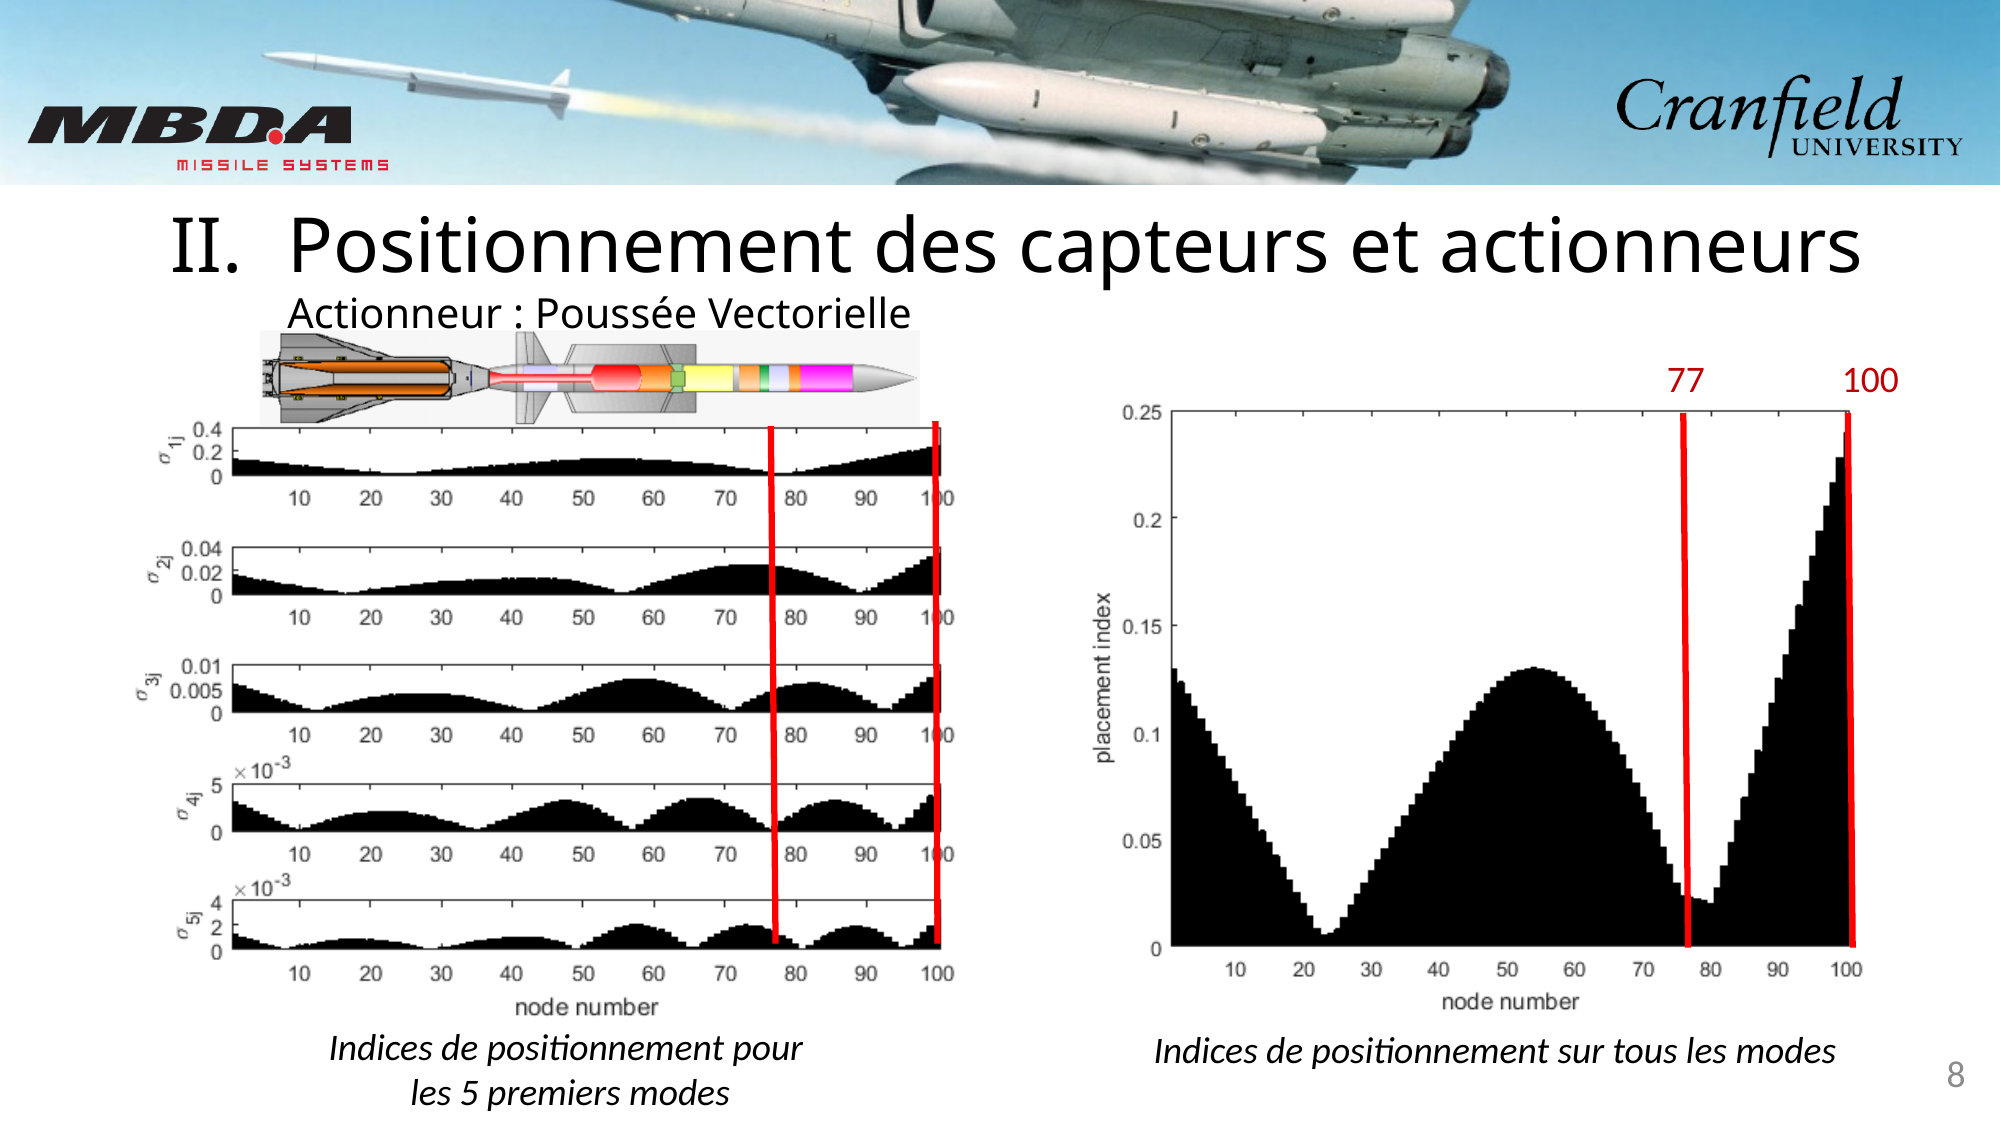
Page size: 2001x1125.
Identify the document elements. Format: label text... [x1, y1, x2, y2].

text_box Indices de positionnement sur tous les modes [1044, 1018, 1946, 1079]
text_box Indices de positionnement pour les 5 premiers modes [120, 1015, 1021, 1121]
picture [0, 0, 2000, 185]
slide_number <numéro> [1530, 1042, 1981, 1103]
title Positionnement des capteurs et actionneurs Actionneur : Poussée Vectorielle [155, 185, 1881, 348]
text_box 100 [1807, 347, 1933, 408]
picture [1057, 362, 1933, 1018]
text_box 77 [1652, 347, 1742, 408]
picture [113, 330, 1028, 1041]
